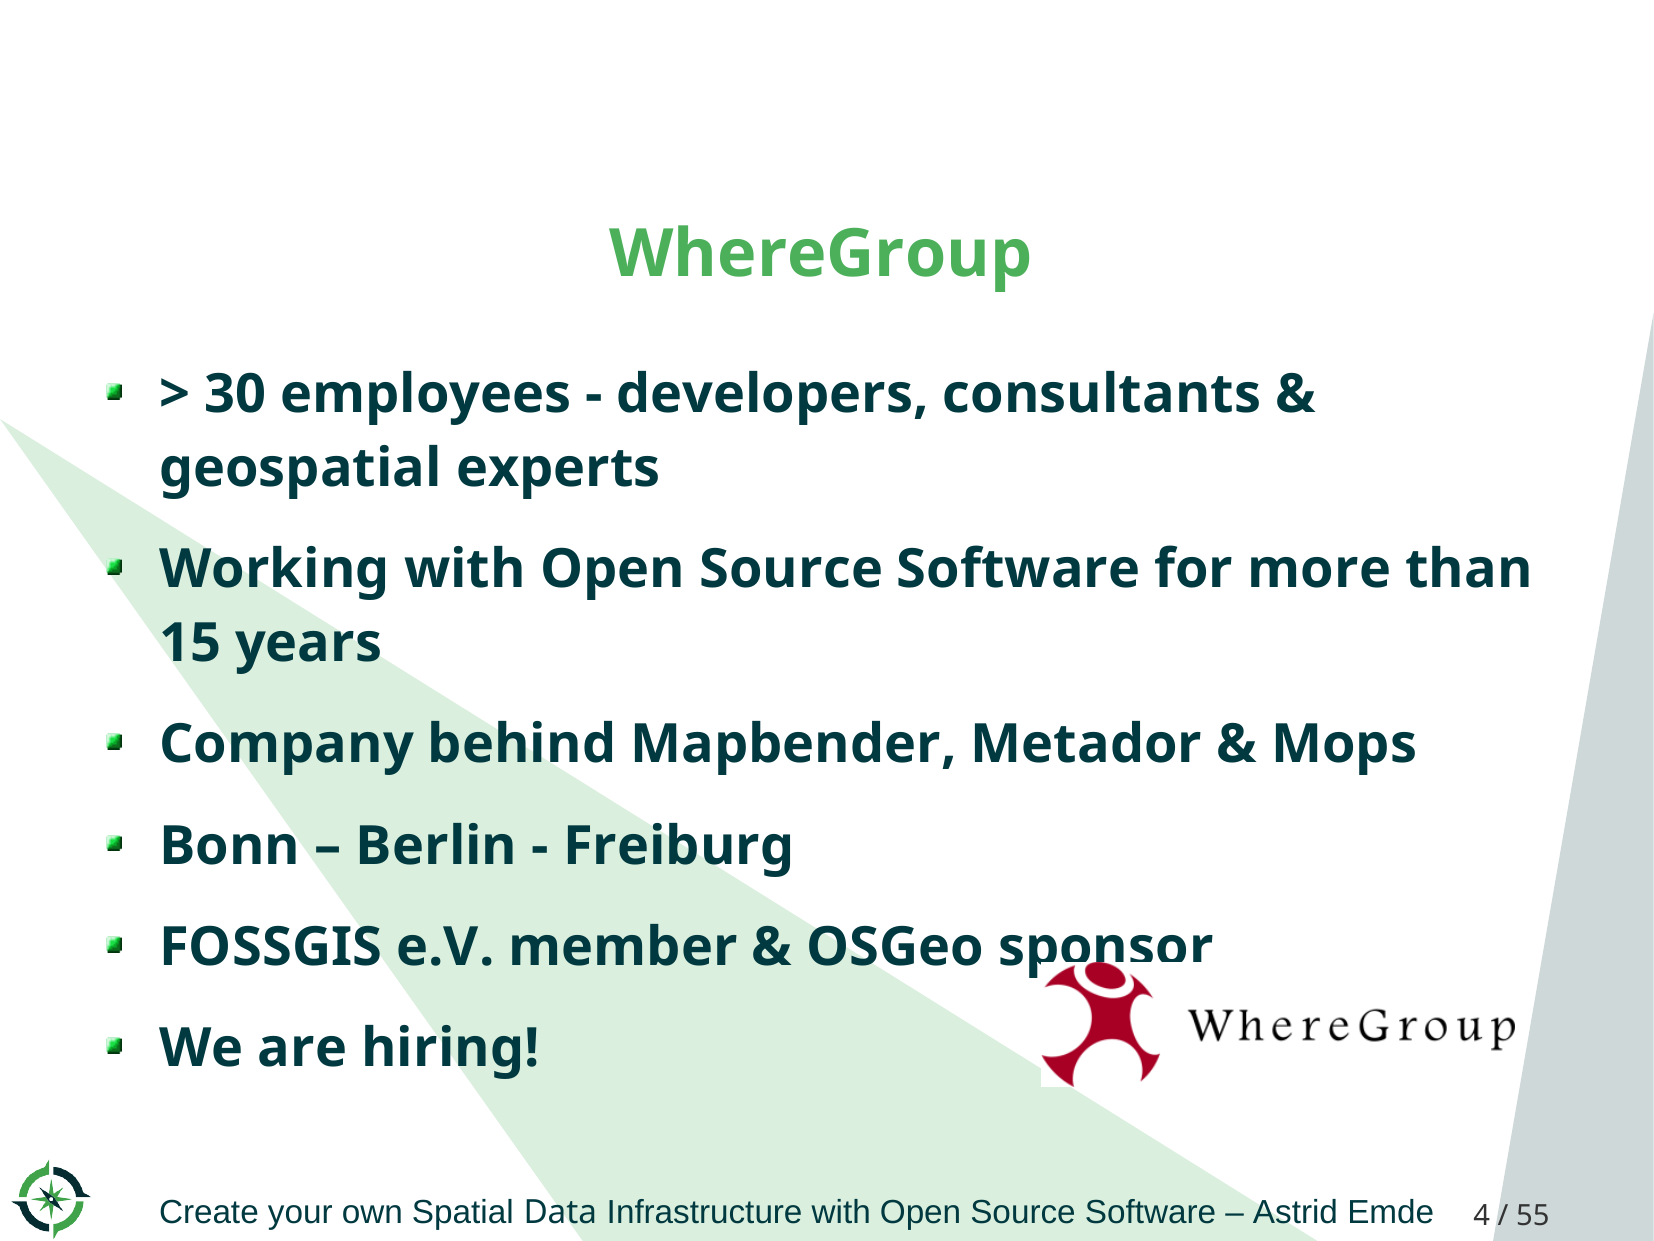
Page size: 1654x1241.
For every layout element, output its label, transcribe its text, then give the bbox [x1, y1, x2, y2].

picture [10, 1158, 92, 1240]
picture [1041, 962, 1515, 1087]
title WhereGroup [76, 177, 1565, 325]
list > 30 employees - developers, consultants & geospatial experts Working with Open Source Software for more than 15 years Company behind Mapbender, Metador & Mops Bonn – Berlin - Freiburg FOSSGIS e.V. member & OSGeo sponsor We are hiring! [88, 354, 1577, 1173]
